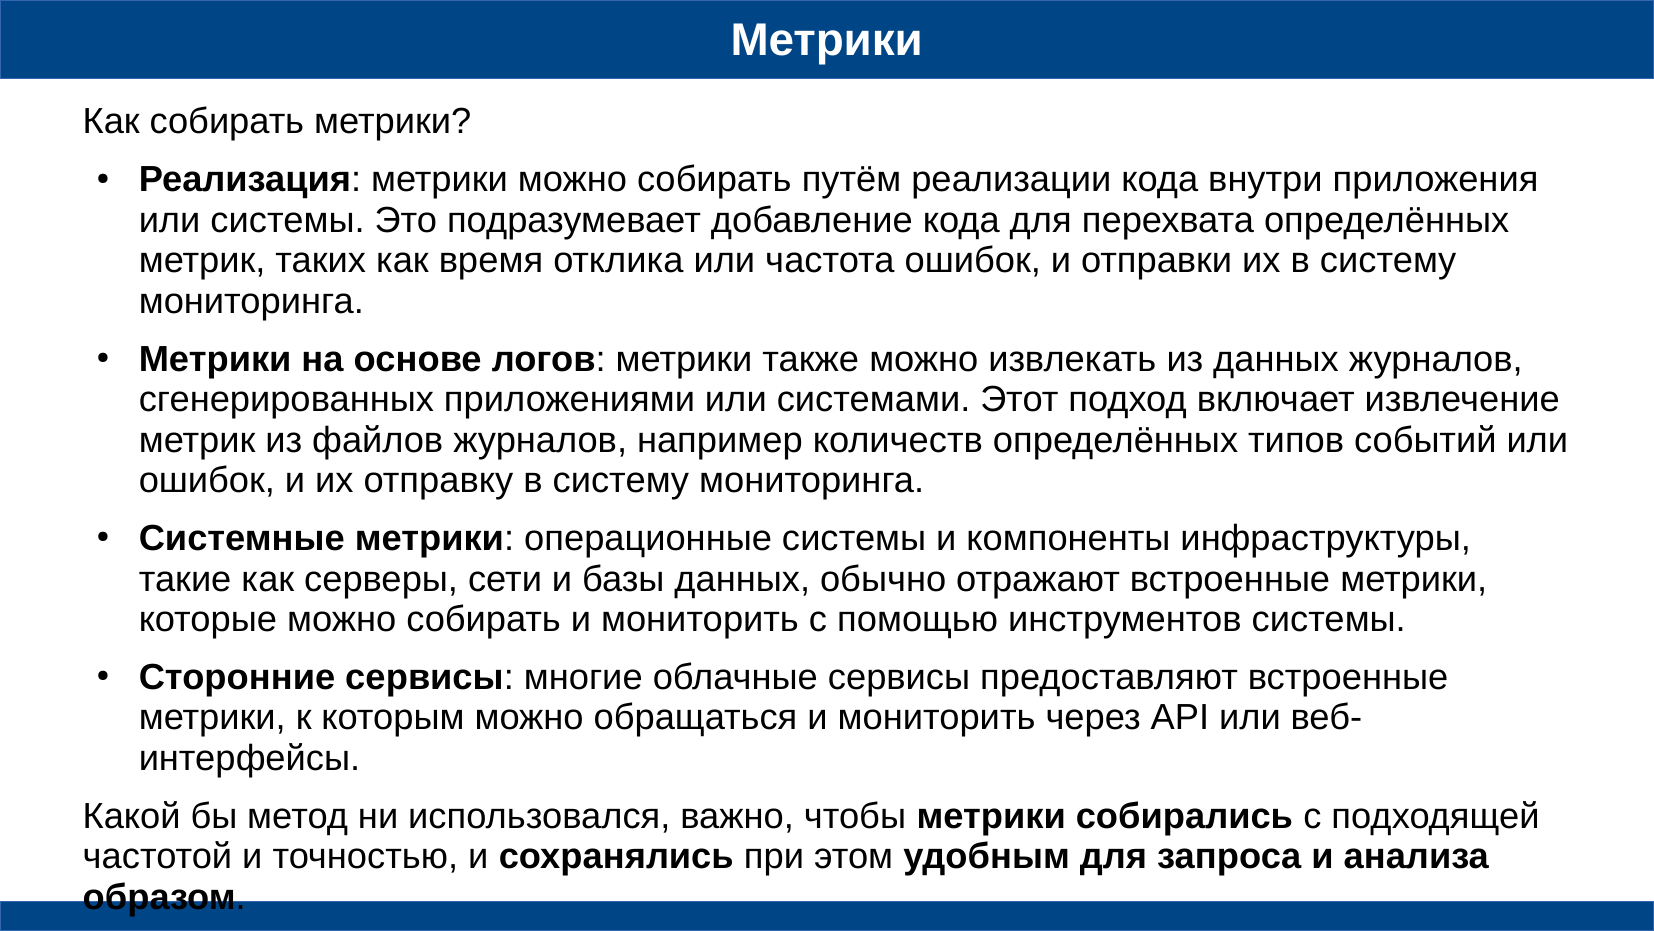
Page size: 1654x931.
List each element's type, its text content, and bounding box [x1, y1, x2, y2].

title Метрики [0, 0, 1654, 79]
list Как собирать метрики? Реализация: метрики можно собирать путём реализации кода внутри приложения или системы. Это подразумевает добавление кода для перехвата определённых метрик, таких как время отклика или частота ошибок, и отправки их в систему мониторинга. Метрики на основе логов: метрики также можно извлекать из данных журналов, сгенерированных приложениями или системами. Этот подход включает извлечение метрик из файлов журналов, например количеств определённых типов событий или ошибок, и их отправку в систему мониторинга. Системные метрики: операционные системы и компоненты инфраструктуры, такие как серверы, сети и базы данных, обычно отражают встроенные метрики, которые можно собирать и мониторить с помощью инструментов системы. Сторонние сервисы: многие облачные сервисы предоставляют встроенные метрики, к которым можно обращаться и мониторить через API или веб-интерфейсы. Какой бы метод ни использовался, важно, чтобы метрики собирались с подходящей частотой и точностью, и сохранялись при этом удобным для запроса и анализа образом. [82, 101, 1571, 931]
